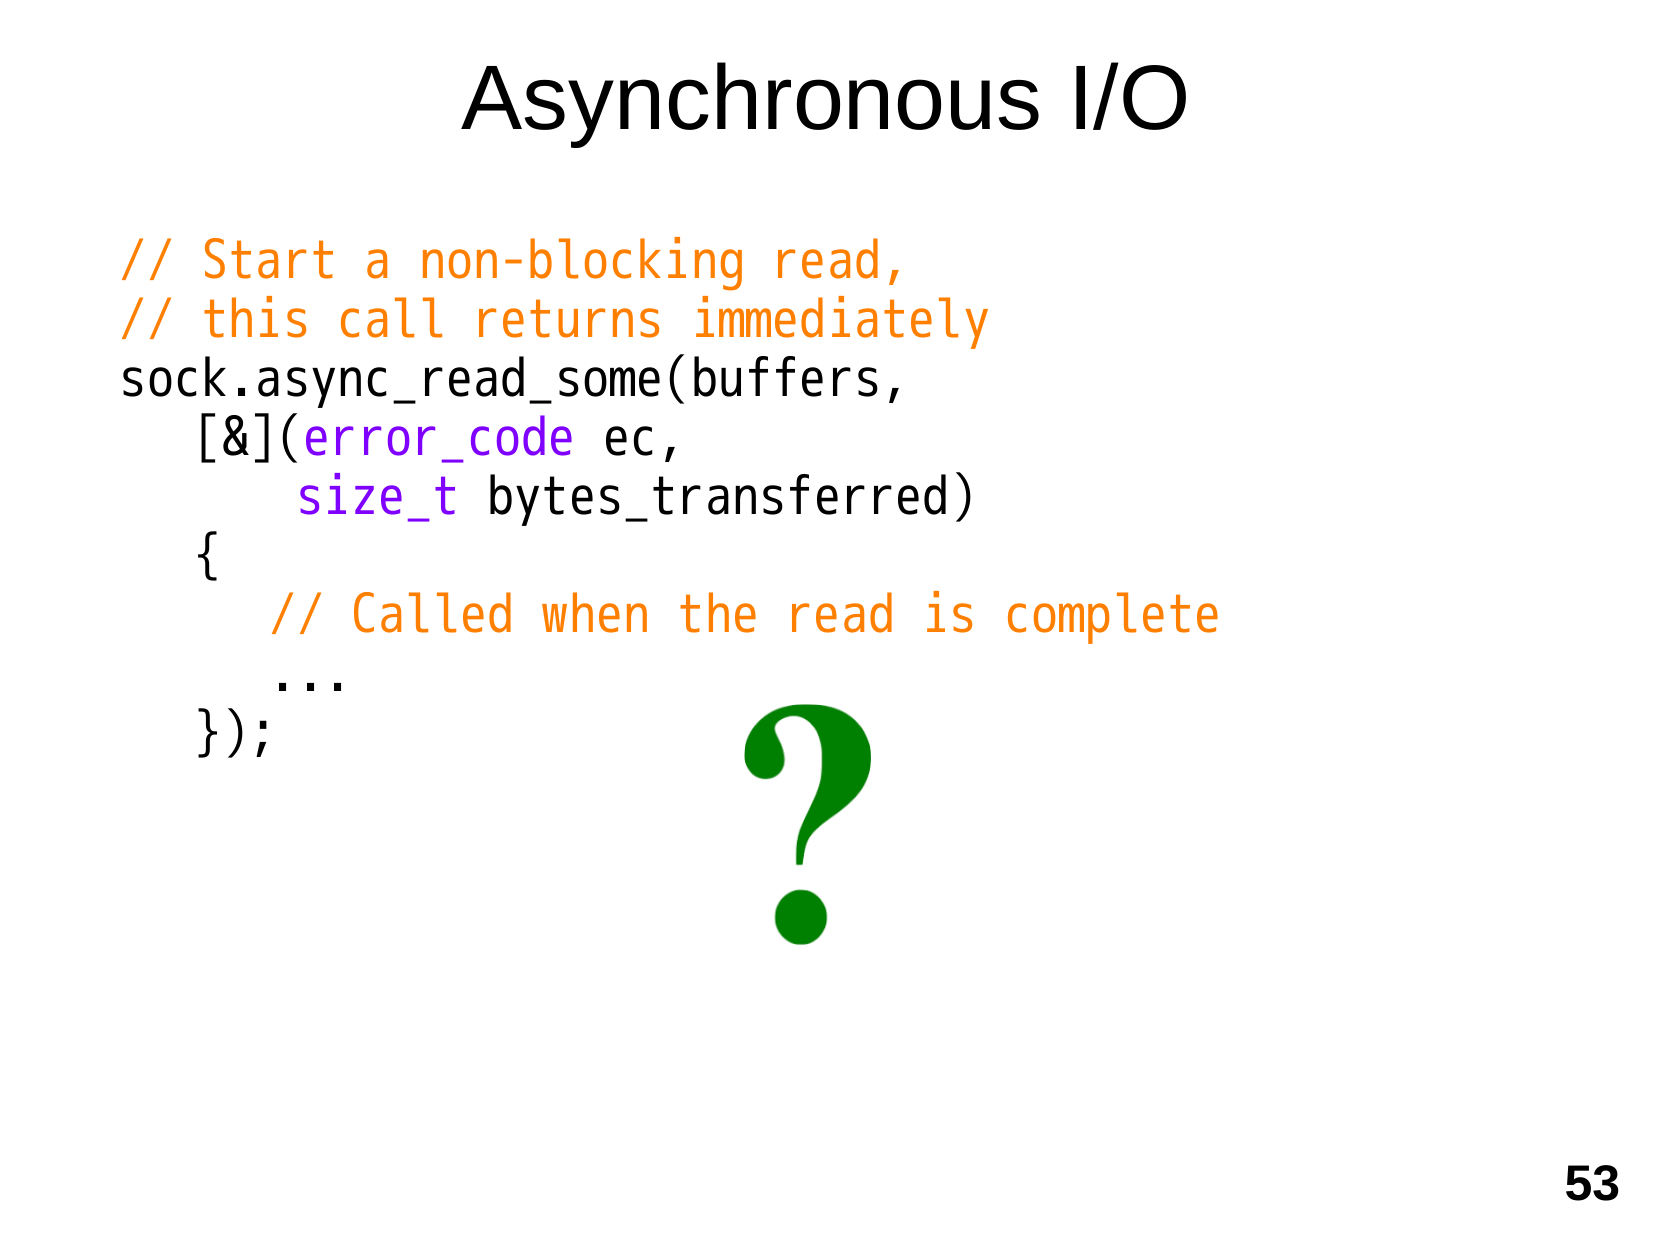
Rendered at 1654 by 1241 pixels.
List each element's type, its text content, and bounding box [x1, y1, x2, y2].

picture [744, 704, 871, 946]
title Asynchronous I/O [82, 15, 1571, 181]
text_box // Start a non-blocking read, // this call returns immediately sock.async_read_some(buffers, [&](error_code ec, size_t bytes_transferred) { // Called when the read is complete ... }); [104, 225, 1575, 767]
